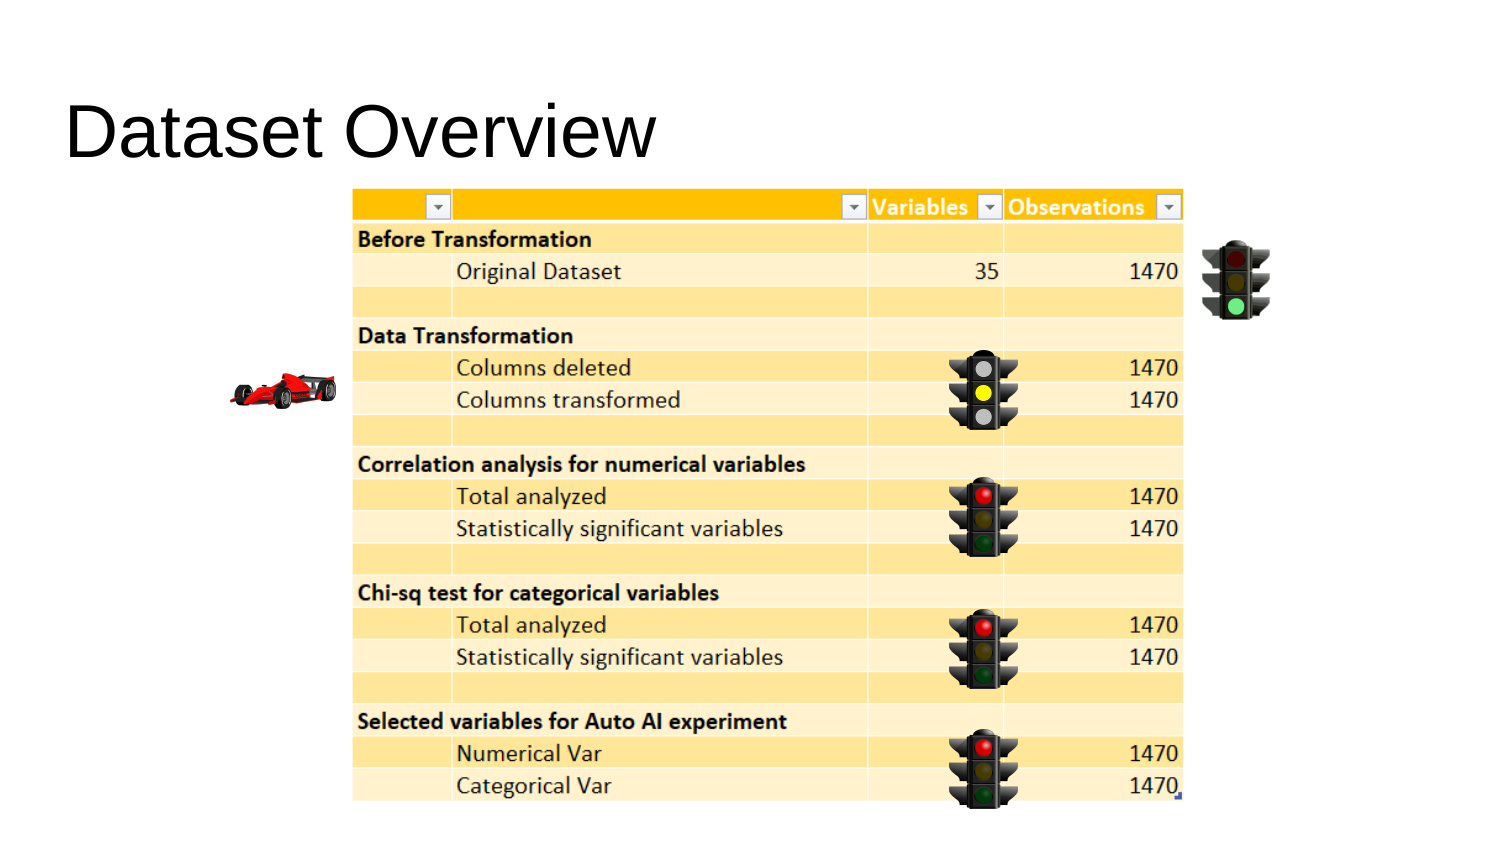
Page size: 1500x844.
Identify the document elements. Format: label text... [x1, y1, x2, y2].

title Dataset Overview [49, 67, 1488, 173]
picture [1202, 240, 1270, 321]
picture [349, 184, 1187, 809]
picture [230, 338, 336, 444]
